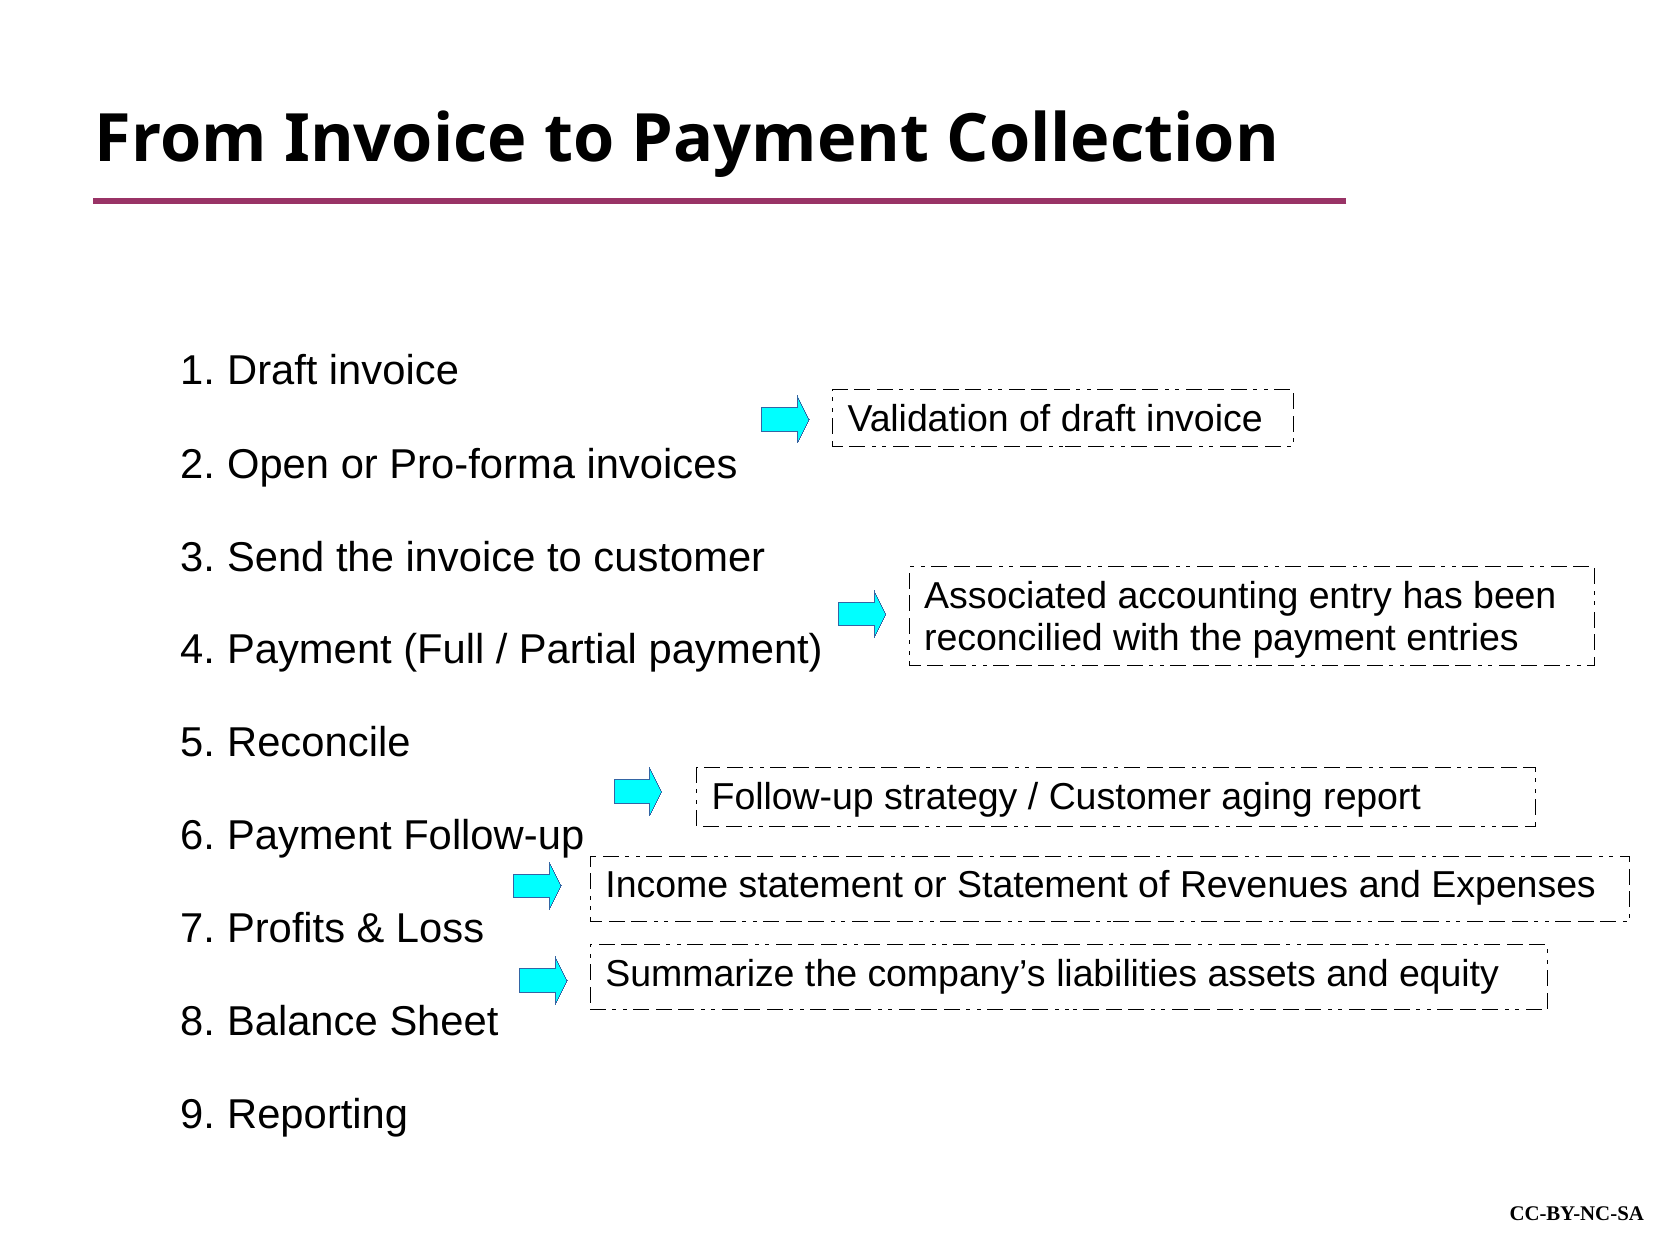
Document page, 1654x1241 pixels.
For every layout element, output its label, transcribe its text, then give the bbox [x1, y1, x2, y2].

title From Invoice to Payment Collection [94, 31, 1571, 239]
text_box Summarize the company’s liabilities assets and equity [590, 944, 1548, 1010]
text_box Follow-up strategy / Customer aging report [696, 767, 1536, 827]
text_box Validation of draft invoice [832, 389, 1294, 447]
text_box Income statement or Statement of Revenues and Expenses [590, 856, 1630, 922]
text_box Draft invoice Open or Pro-forma invoices Send the invoice to customer Payment (Full / Partial payment) Reconcile Payment Follow-up Profits & Loss Balance Sheet Reporting [165, 293, 1477, 1099]
text_box [519, 956, 568, 1005]
text_box [761, 395, 810, 443]
text_box [838, 590, 886, 638]
text_box [614, 767, 662, 816]
text_box [513, 862, 562, 910]
text_box Associated accounting entry has been reconcilied with the payment entries [909, 566, 1595, 666]
